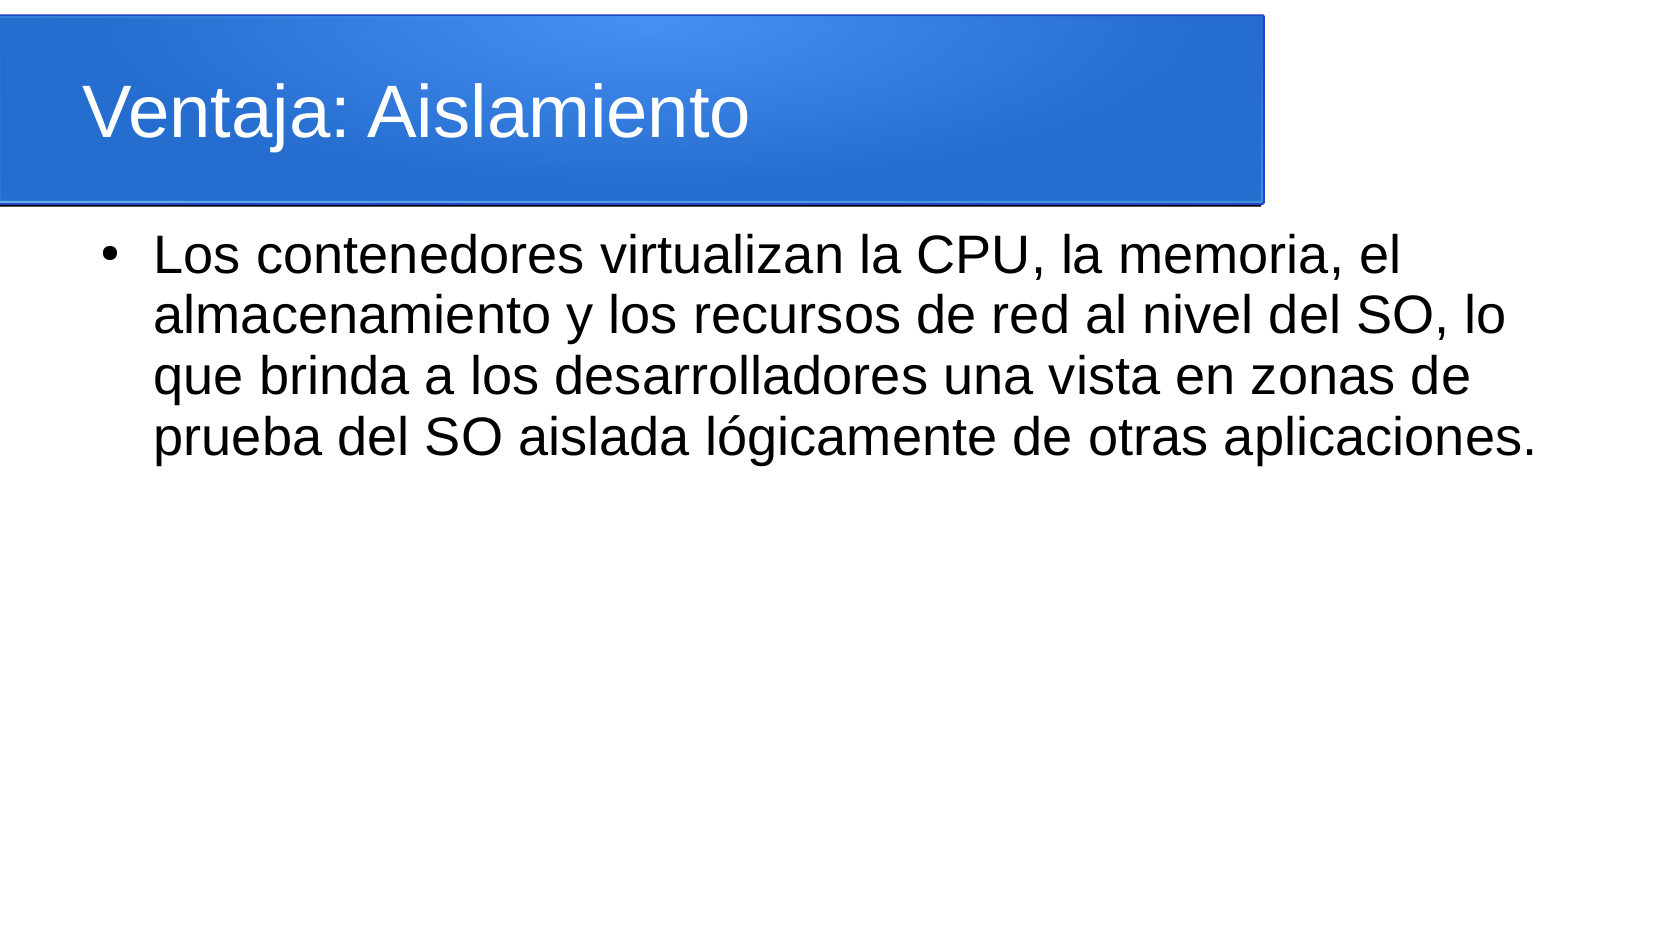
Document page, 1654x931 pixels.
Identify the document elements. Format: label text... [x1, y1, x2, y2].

list Los contenedores virtualizan la CPU, la memoria, el almacenamiento y los recursos de red al nivel del SO, lo que brinda a los desarrolladores una vista en zonas de prueba del SO aislada lógicamente de otras aplicaciones. [82, 224, 1571, 764]
title Ventaja: Aislamiento [82, 35, 1235, 189]
